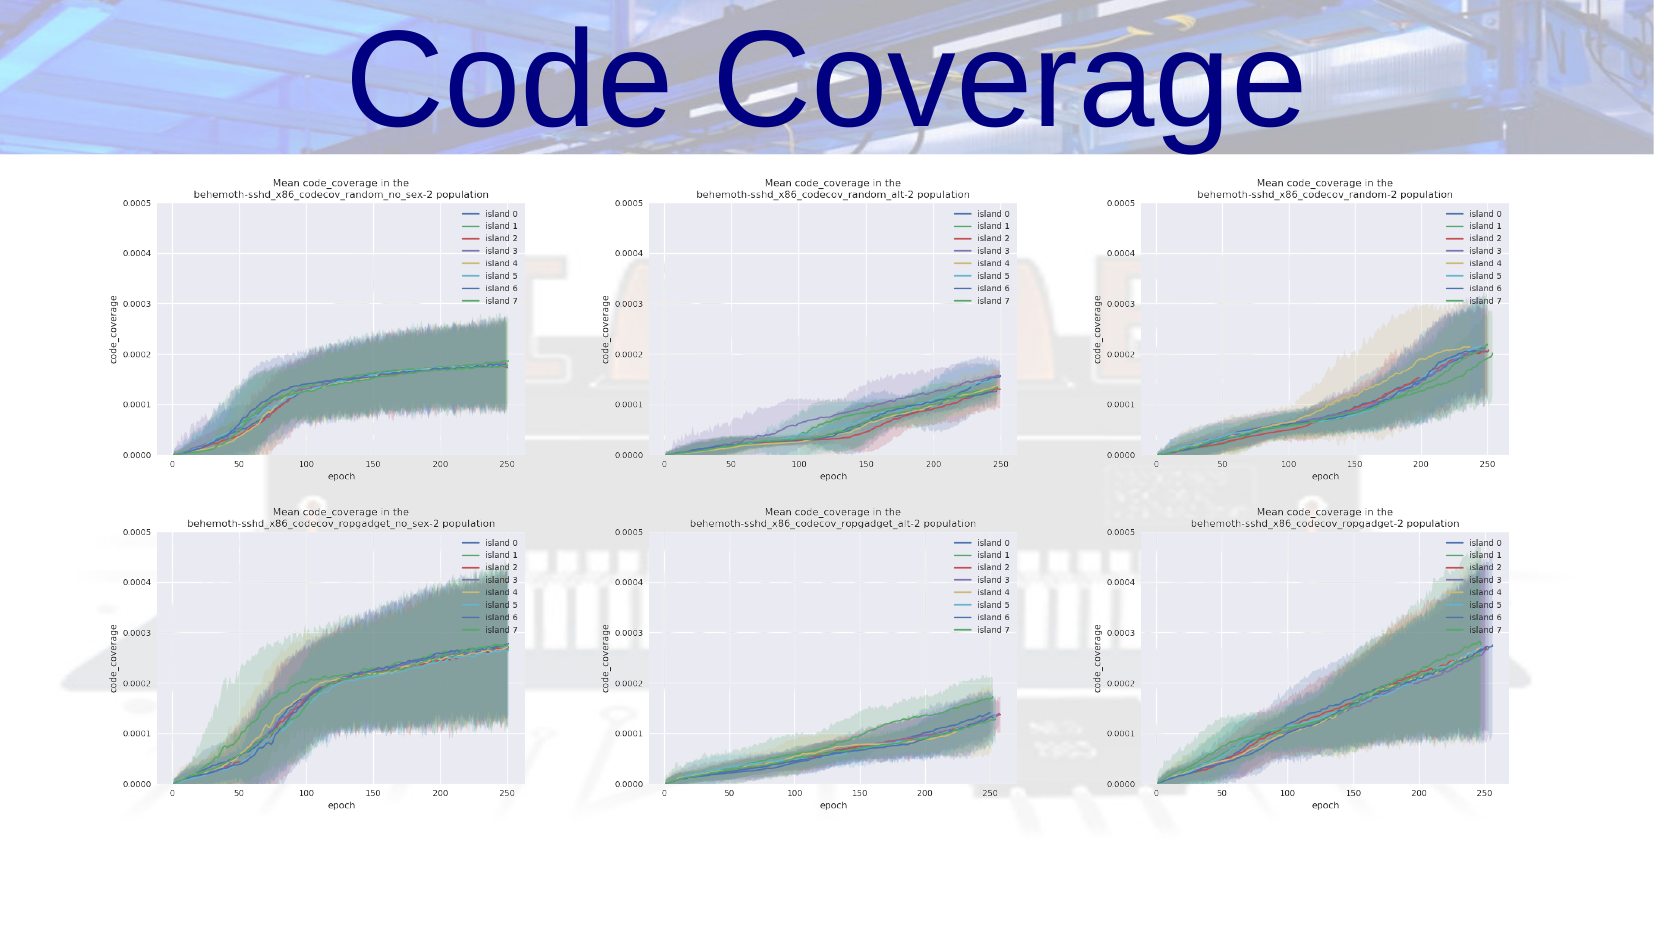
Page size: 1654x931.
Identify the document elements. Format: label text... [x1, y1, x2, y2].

title Code Coverage [82, 37, 1571, 121]
picture [0, 0, 1654, 931]
